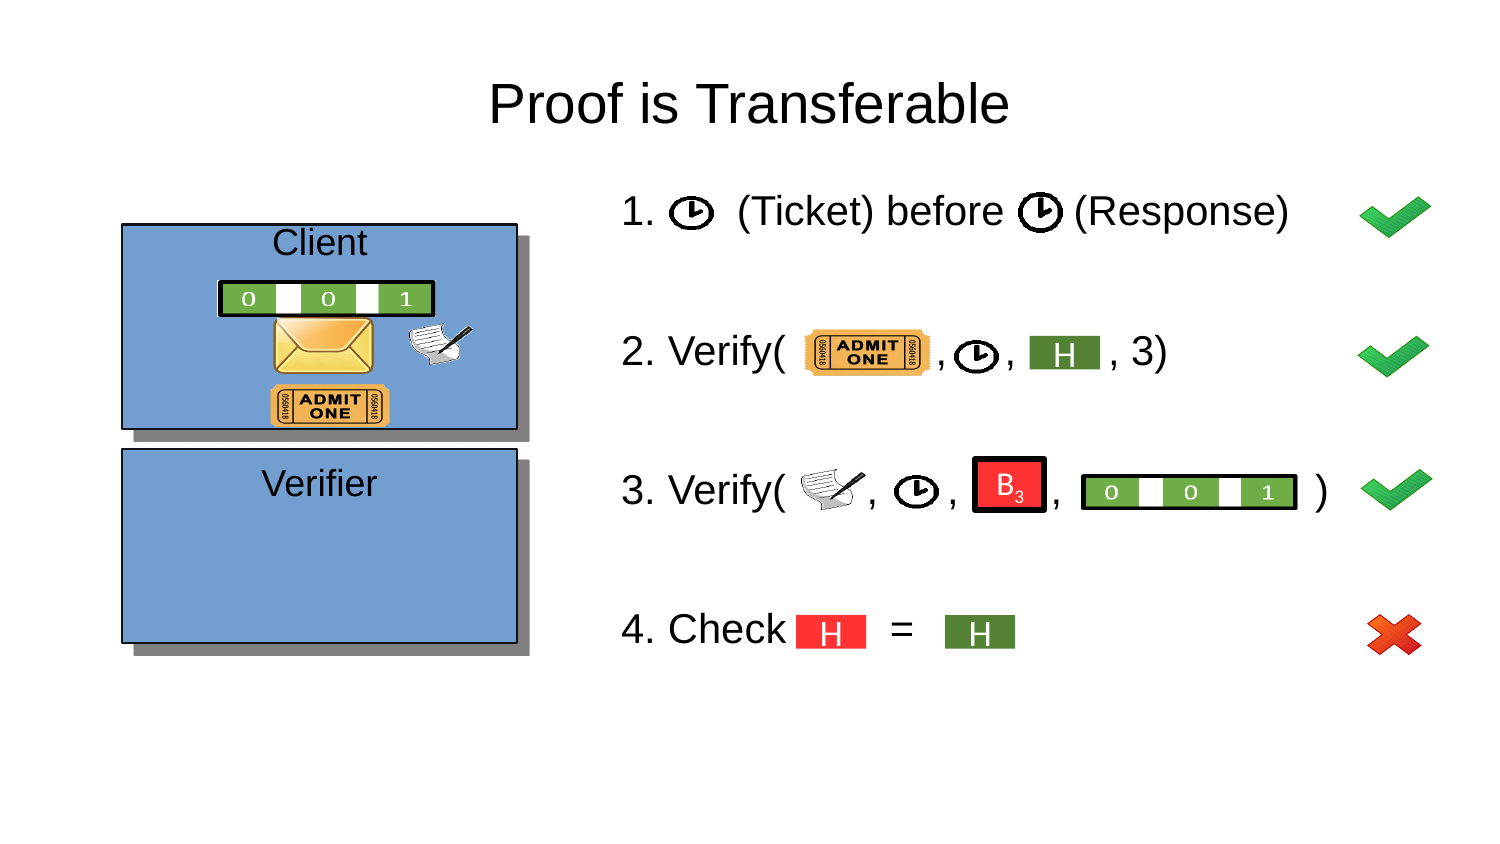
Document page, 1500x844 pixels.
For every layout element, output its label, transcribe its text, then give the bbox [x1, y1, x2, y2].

title Proof is Transferable [75, 33, 1425, 175]
picture [1343, 318, 1442, 392]
picture [804, 329, 931, 376]
text_box H [796, 614, 867, 649]
text_box Client [122, 224, 518, 429]
text_box H [945, 615, 1016, 649]
text_box Verifier [122, 448, 518, 643]
picture [1009, 189, 1071, 235]
picture [1346, 451, 1446, 526]
text_box B3 [978, 462, 1041, 507]
picture [217, 280, 436, 430]
picture [1080, 474, 1298, 511]
picture [409, 323, 473, 365]
picture [1348, 600, 1441, 669]
picture [1345, 178, 1444, 253]
text_box (Ticket) before (Response) Verify( , , , 3) Verify( , , , ) Check = [606, 180, 1426, 661]
picture [945, 338, 1007, 376]
text_box H [1029, 335, 1100, 370]
picture [885, 473, 947, 511]
picture [801, 469, 866, 511]
